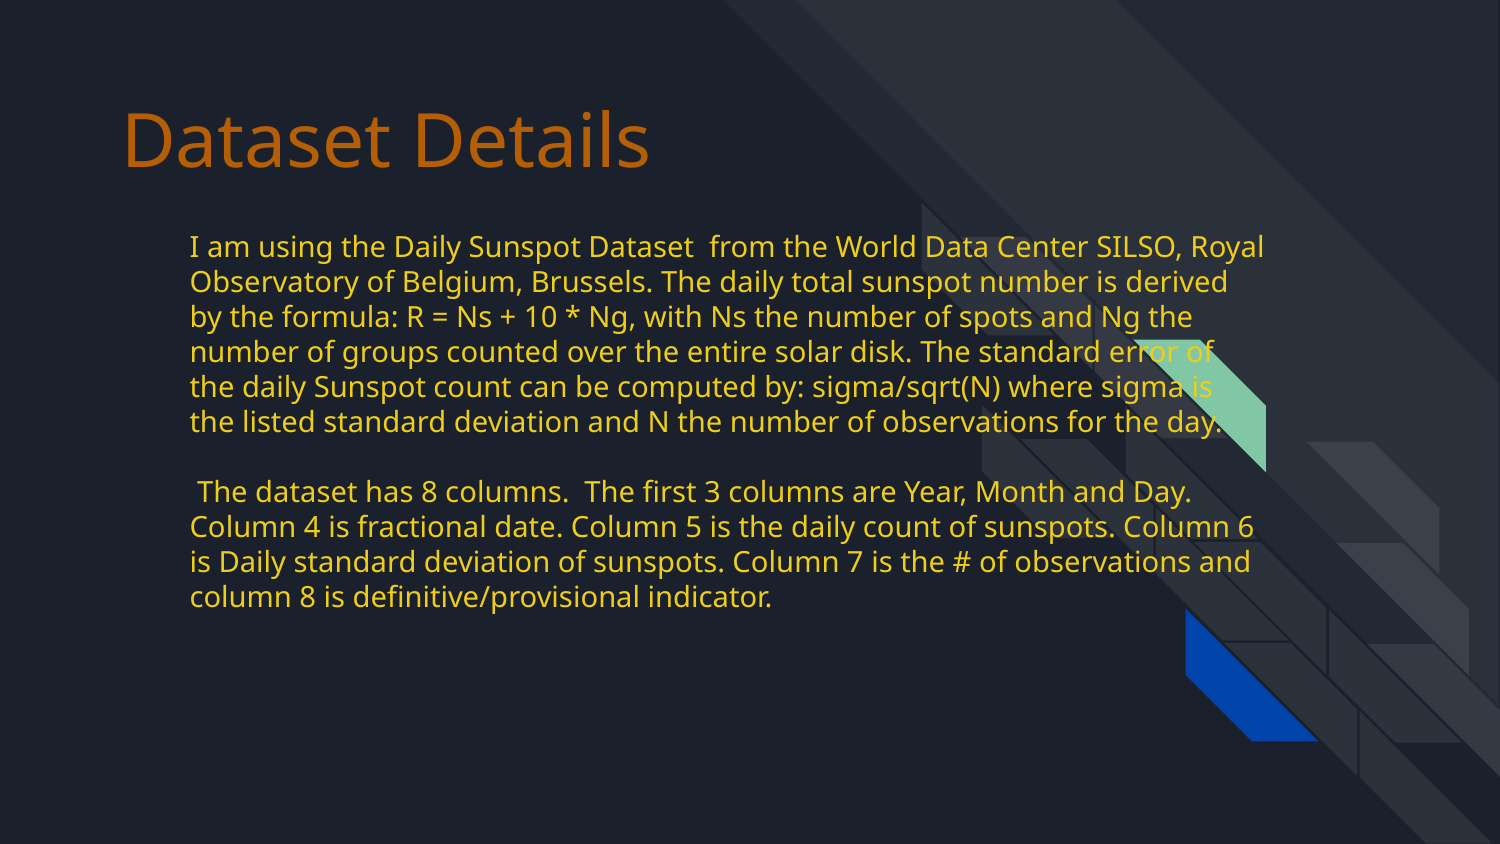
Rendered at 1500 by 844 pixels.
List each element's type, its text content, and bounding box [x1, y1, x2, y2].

text_box I am using the Daily Sunspot Dataset from the World Data Center SILSO, Royal Observatory of Belgium, Brussels. The daily total sunspot number is derived by the formula: R = Ns + 10 * Ng, with Ns the number of spots and Ng the number of groups counted over the entire solar disk. The standard error of the daily Sunspot count can be computed by: sigma/sqrt(N) where sigma is the listed standard deviation and N the number of observations for the day. The dataset has 8 columns. The first 3 columns are Year, Month and Day. Column 4 is fractional date. Column 5 is the daily count of sunspots. Column 6 is Daily standard deviation of sunspots. Column 7 is the # of observations and column 8 is definitive/provisional indicator. [174, 213, 1282, 700]
title Dataset Details [106, 77, 682, 198]
